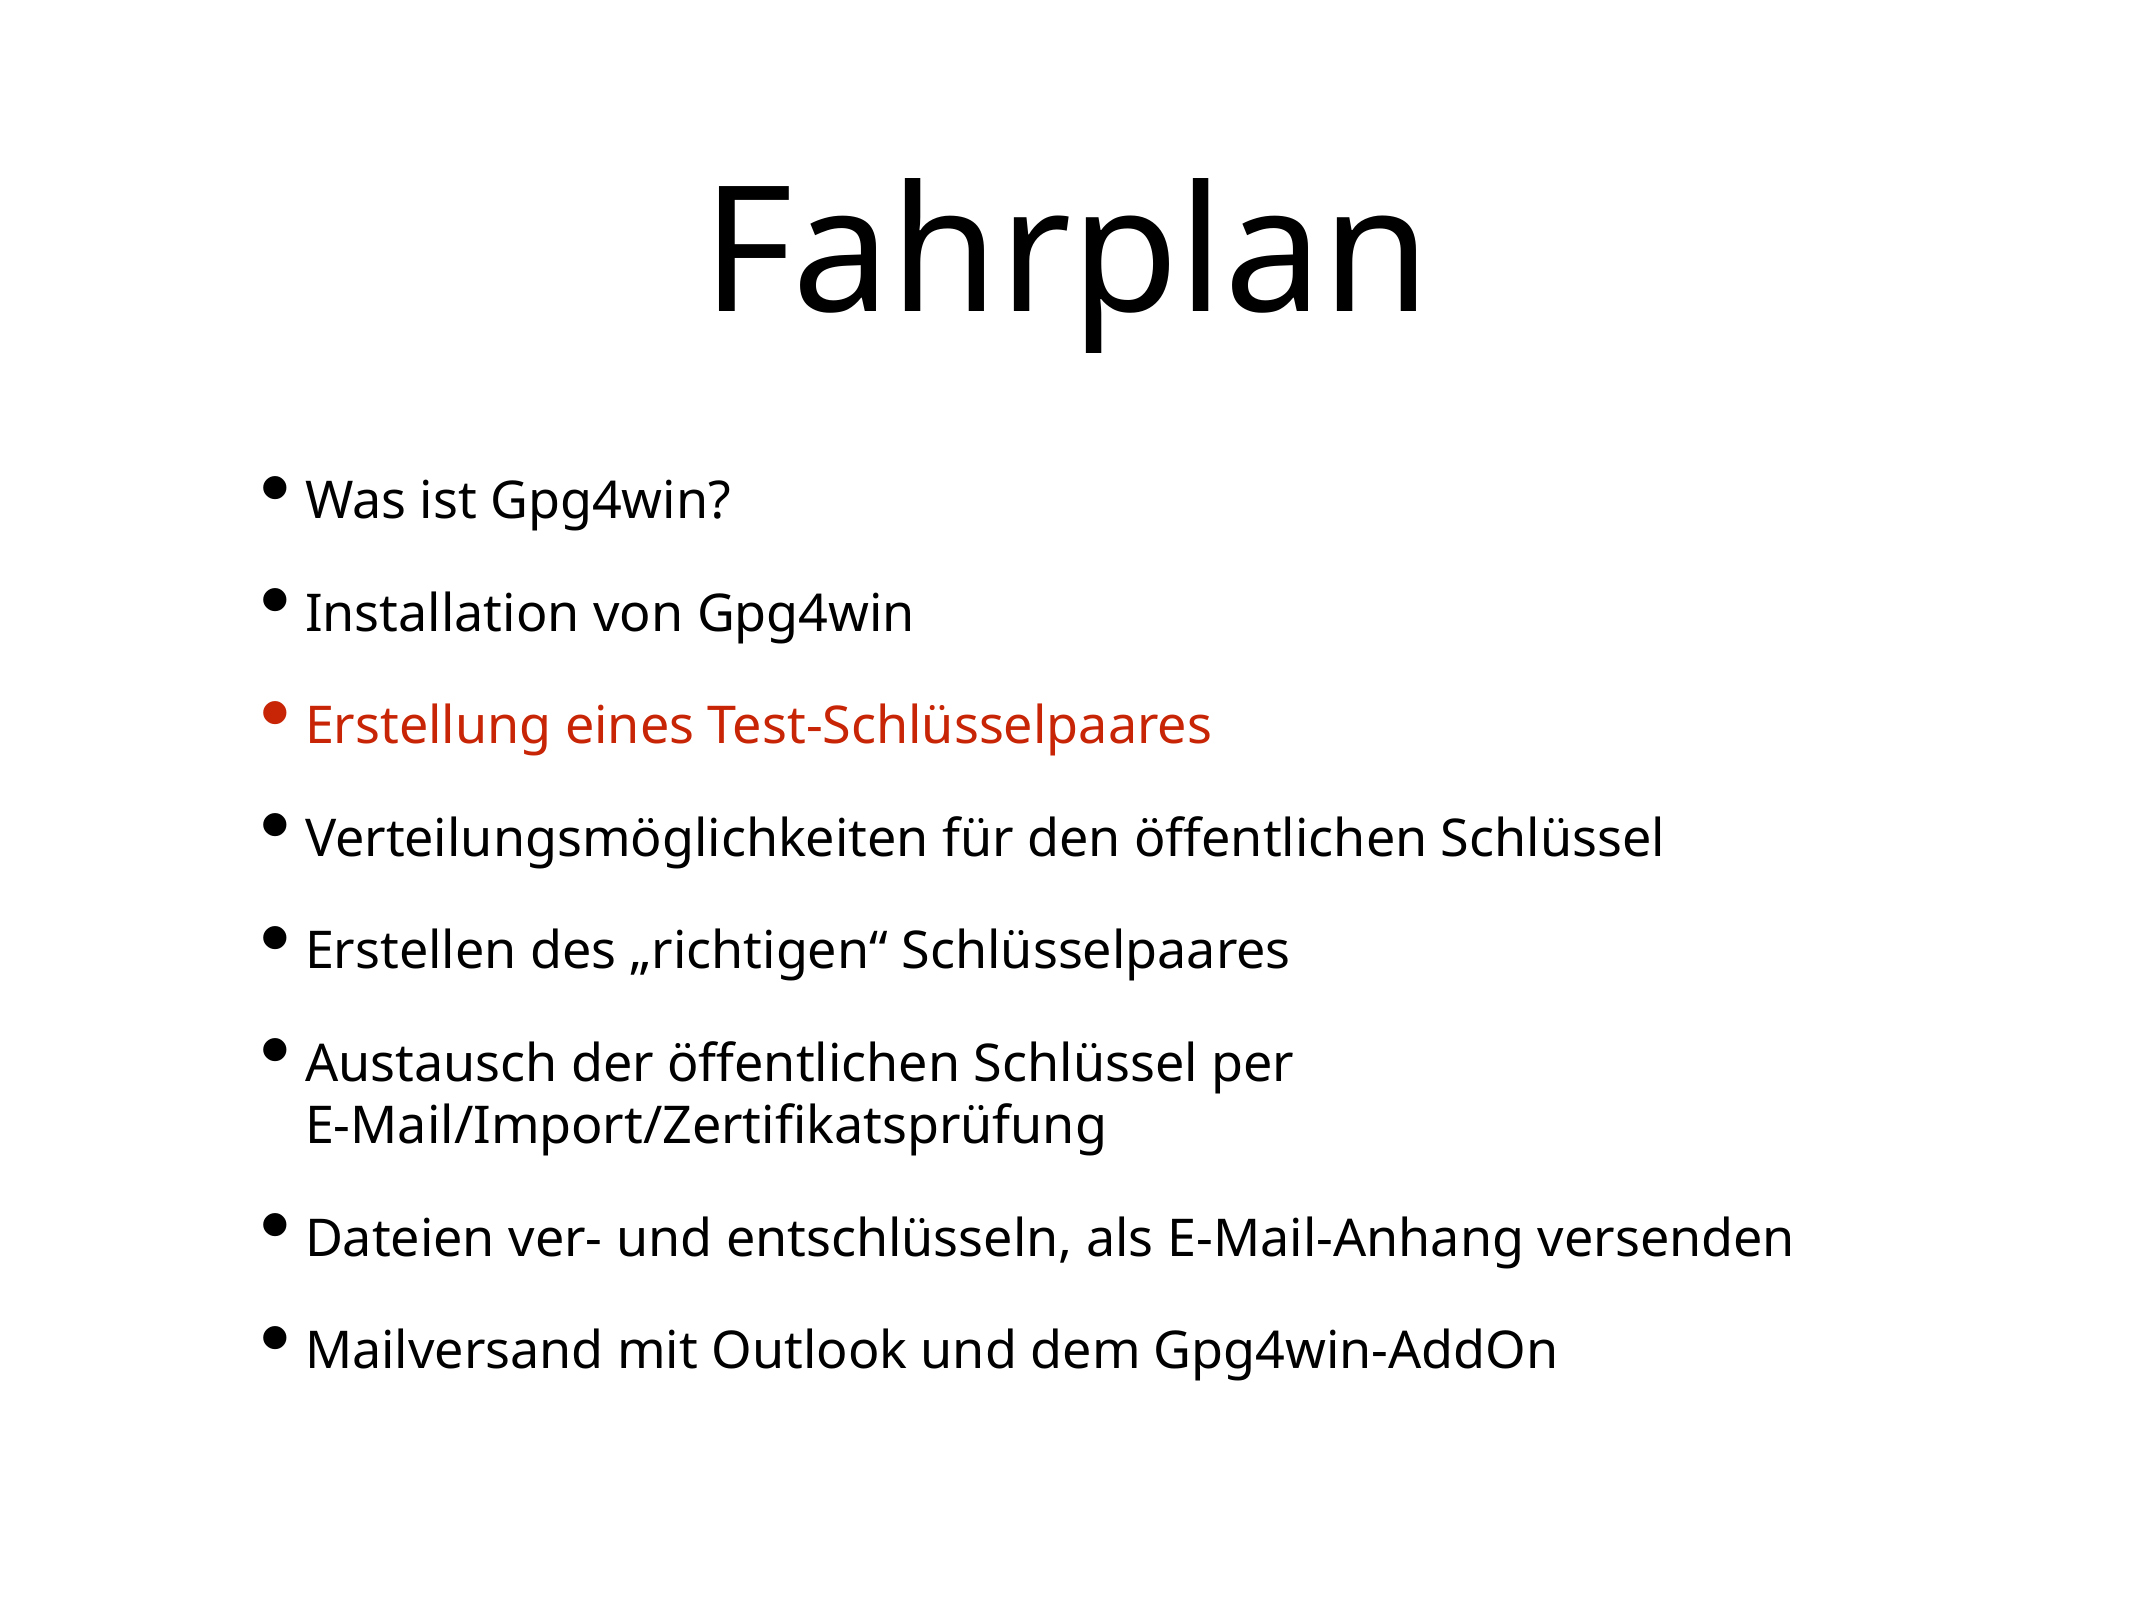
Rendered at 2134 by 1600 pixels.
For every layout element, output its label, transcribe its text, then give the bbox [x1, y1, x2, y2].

title Fahrplan [208, 41, 1925, 442]
list Was ist Gpg4win? Installation von Gpg4win Erstellung eines Test-Schlüsselpaares Verteilungsmöglichkeiten für den öffentlichen Schlüssel Erstellen des „richtigen“ Schlüsselpaares Austausch der öffentlichen Schlüssel per E-Mail/Import/Zertifikatsprüfung Dateien ver- und entschlüsseln, als E-Mail-Anhang versenden Mailversand mit Outlook und dem Gpg4win-AddOn [208, 454, 1925, 1392]
